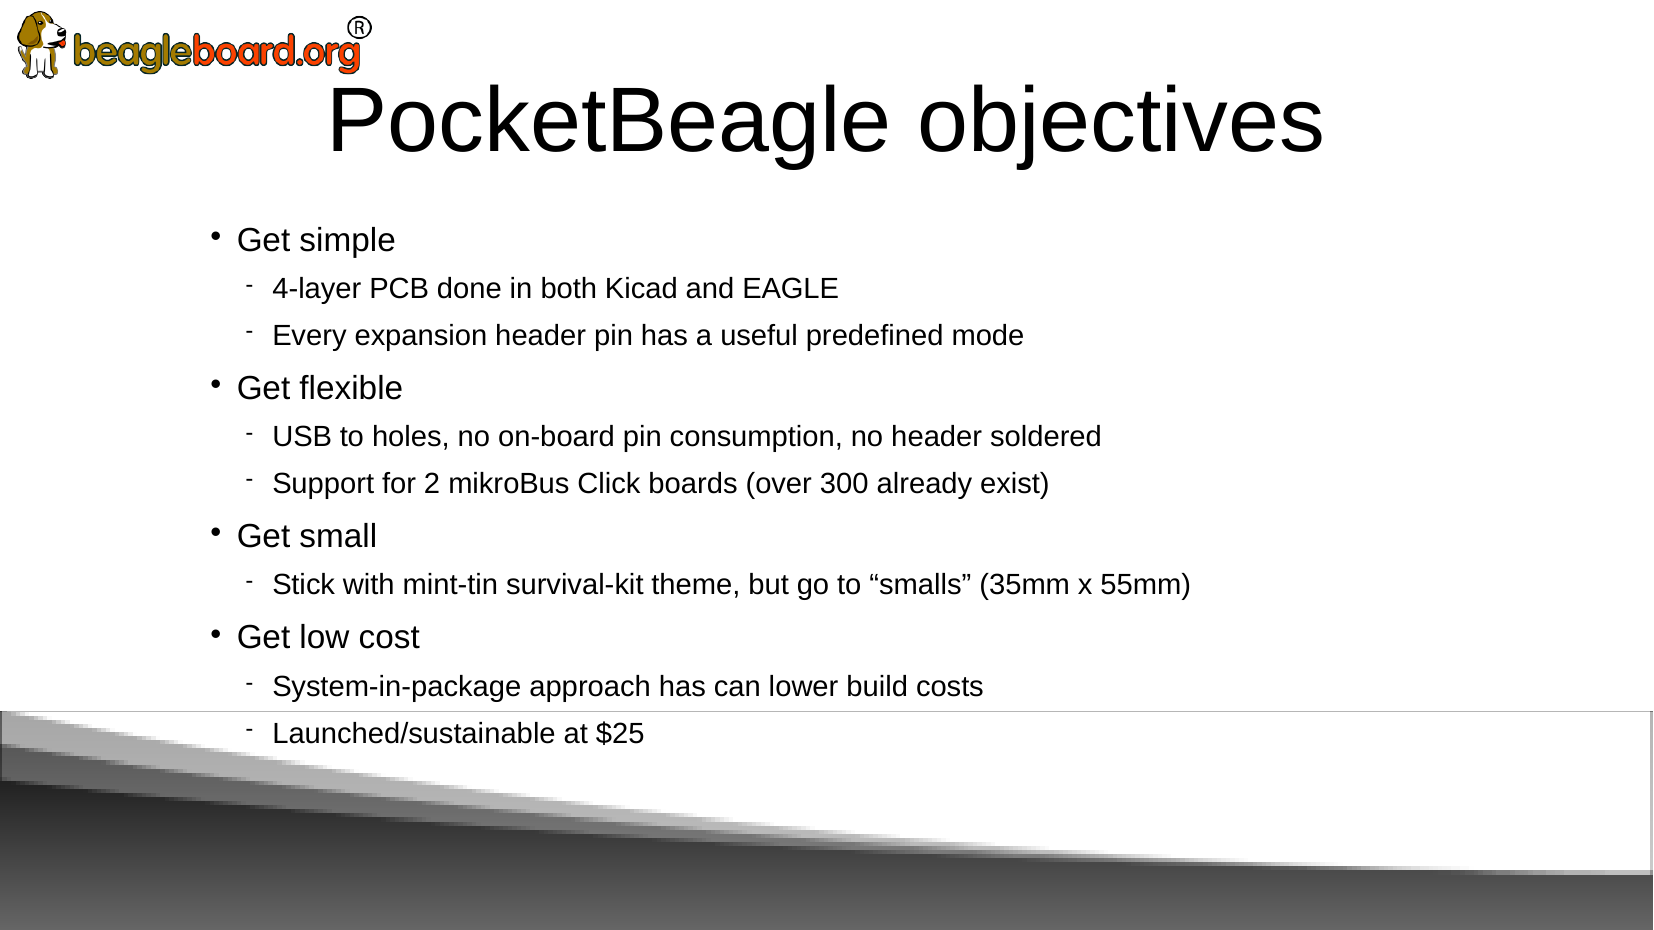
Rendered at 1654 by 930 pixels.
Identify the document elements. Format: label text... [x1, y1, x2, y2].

picture [17, 11, 372, 79]
text_box PocketBeagle objectives [82, 37, 1571, 193]
picture [0, 708, 1654, 875]
text_box Get simple 4-layer PCB done in both Kicad and EAGLE Every expansion header pin has a useful predefined mode Get flexible USB to holes, no on-board pin consumption, no header soldered Support for 2 mikroBus Click boards (over 300 already exist) Get small Stick with mint-tin survival-kit theme, but go to “smalls” (35mm x 55mm) Get low cost System-in-package approach has can lower build costs Launched/sustainable at $25 [201, 217, 1571, 757]
